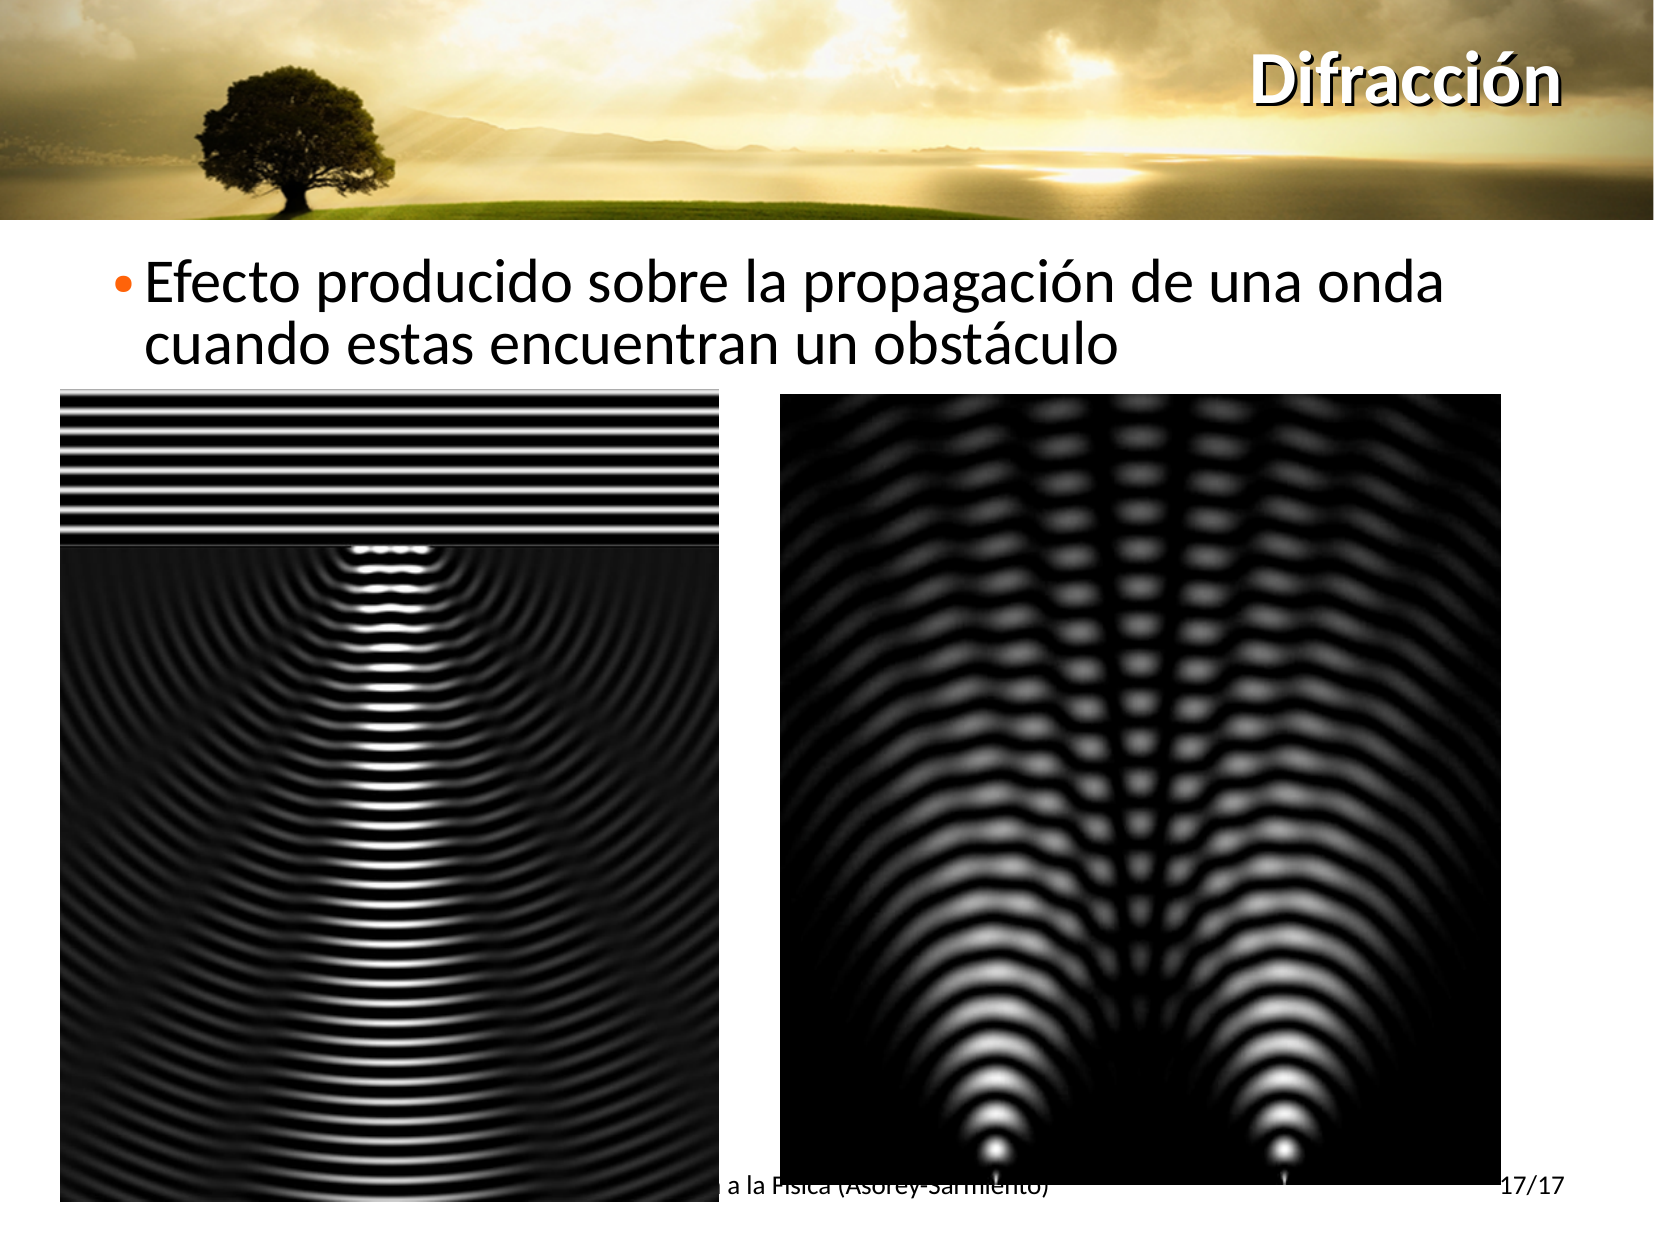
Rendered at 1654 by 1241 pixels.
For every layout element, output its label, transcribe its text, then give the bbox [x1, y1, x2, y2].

picture [0, 0, 1654, 220]
picture [60, 389, 719, 1202]
title Difracción [75, 19, 1564, 151]
picture [780, 394, 1501, 1186]
list Efecto producido sobre la propagación de una onda cuando estas encuentran un obstáculo [82, 255, 1571, 1156]
